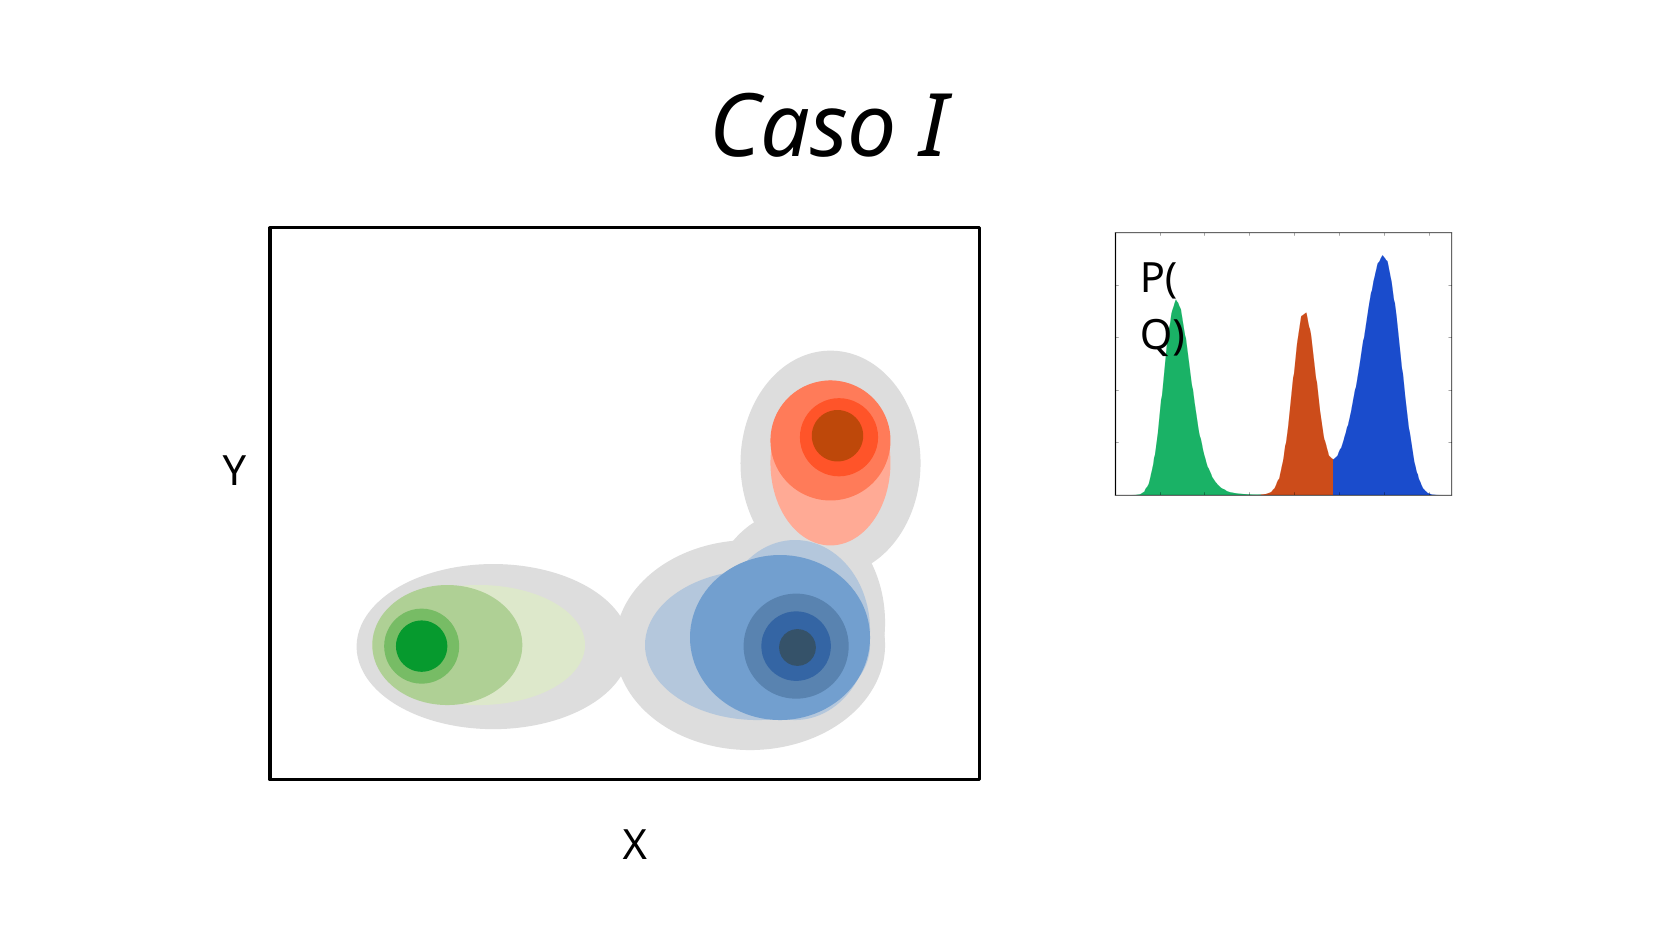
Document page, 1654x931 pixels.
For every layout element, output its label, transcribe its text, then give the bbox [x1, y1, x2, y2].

text_box Caso I [123, 55, 1534, 159]
text_box P(Q) [1125, 240, 1225, 294]
picture [1113, 231, 1454, 496]
text_box X [608, 807, 653, 862]
text_box Y [207, 433, 275, 488]
text_box [356, 350, 921, 751]
